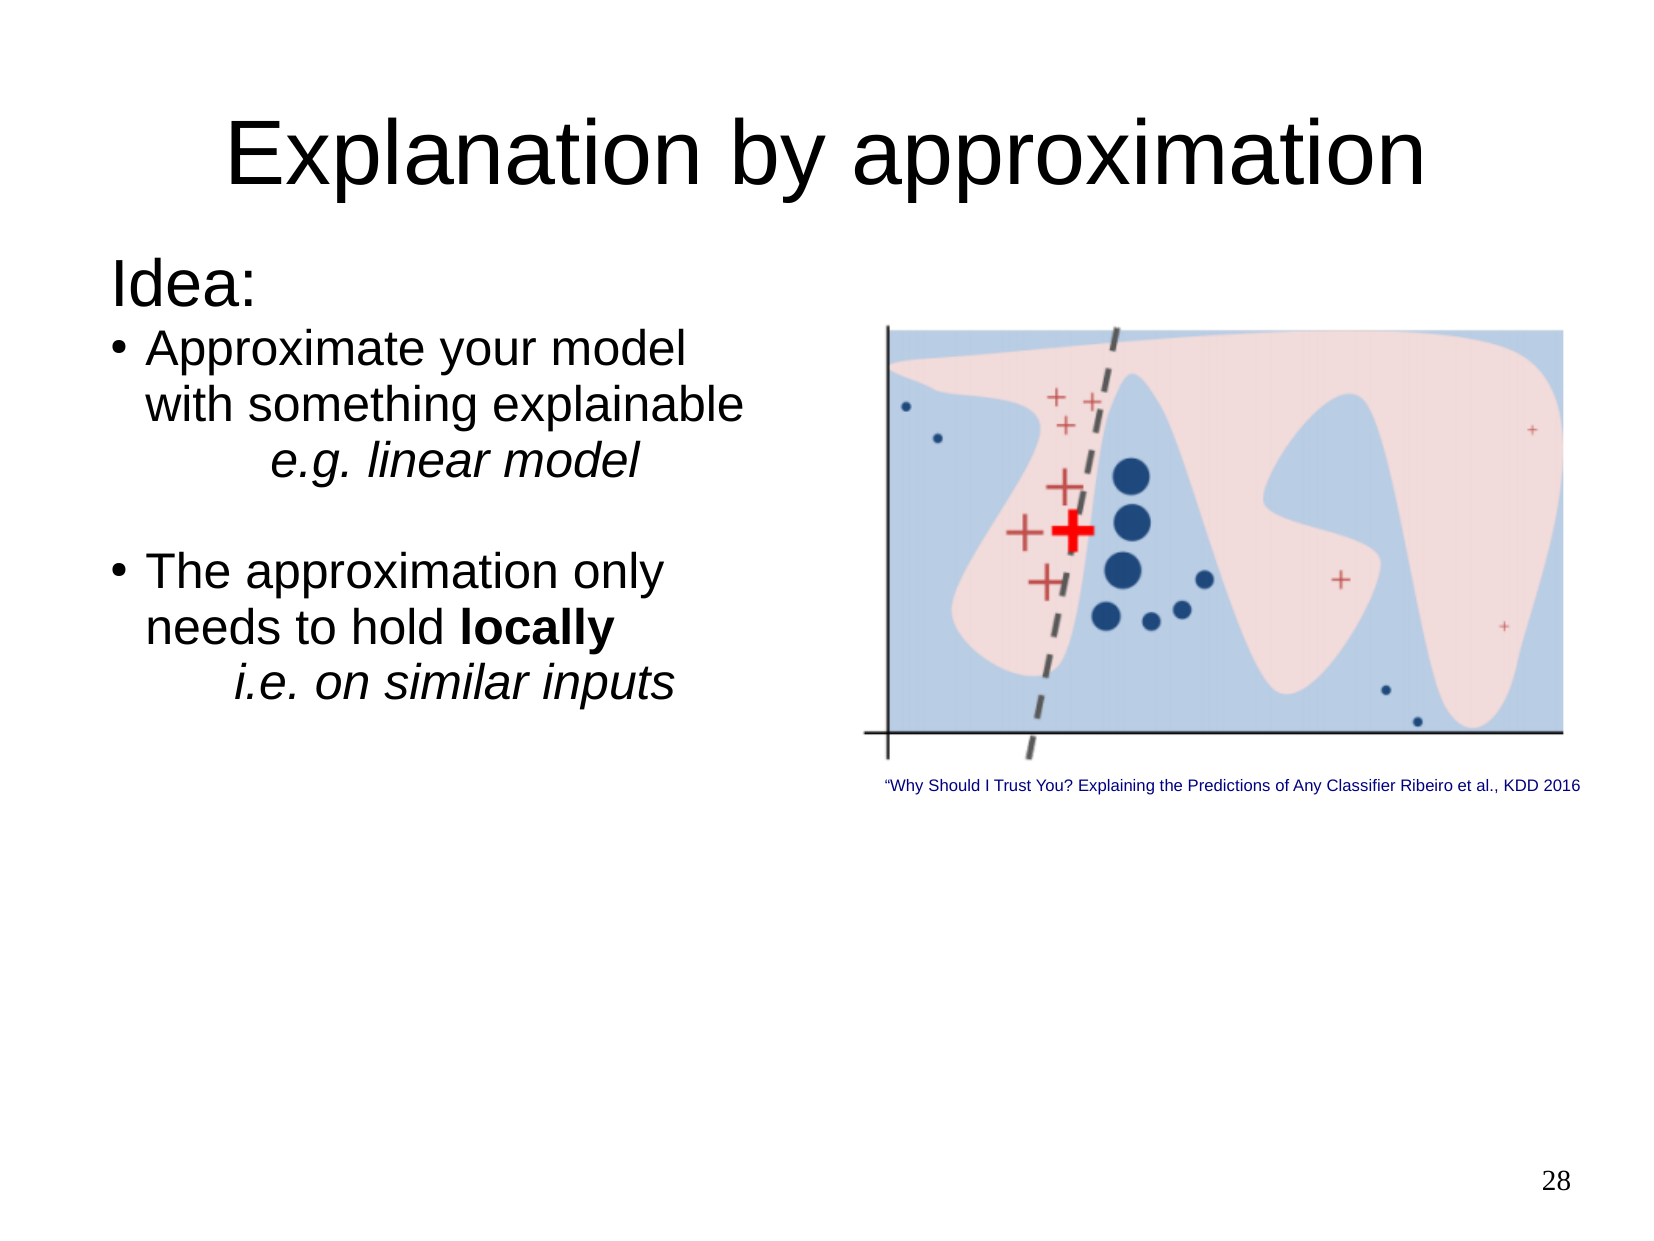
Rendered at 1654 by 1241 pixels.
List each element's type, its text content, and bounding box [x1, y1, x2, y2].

picture [843, 299, 1587, 769]
title Explanation by approximation [82, 49, 1571, 257]
subtitle Idea: Approximate your model with something explainable e.g. linear model The approximation only needs to hold locally i.e. on similar inputs [109, 168, 766, 789]
text_box “Why Should I Trust You? Explaining the Predictions of Any Classifier Ribeiro et al., KDD 2016 [870, 768, 1606, 826]
